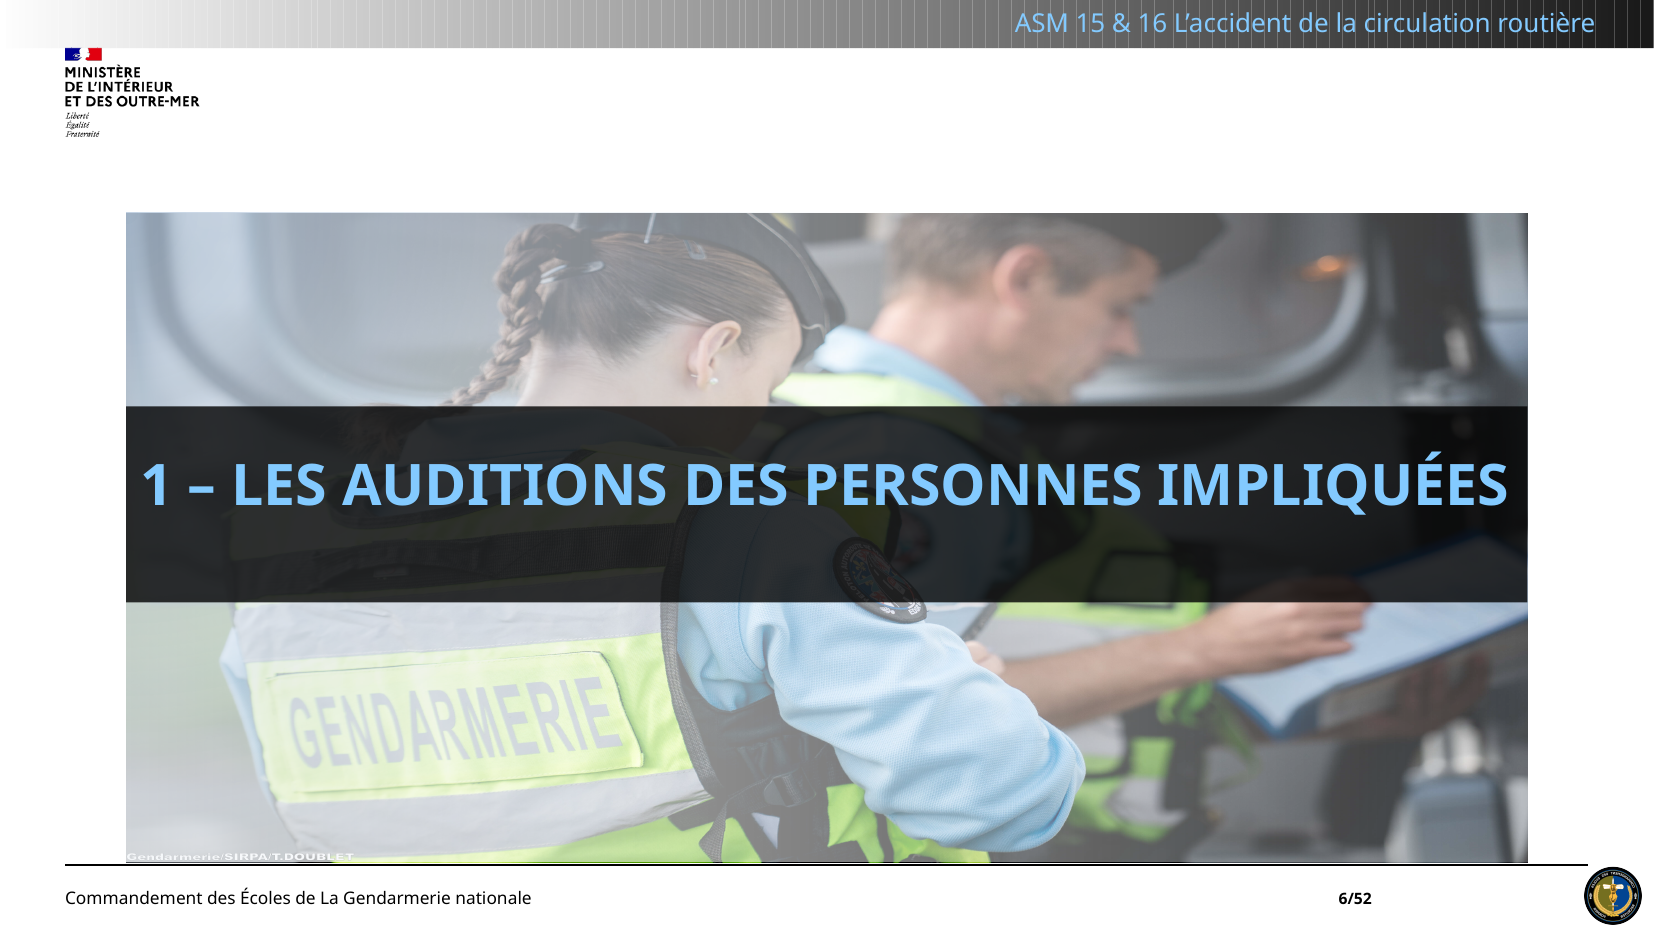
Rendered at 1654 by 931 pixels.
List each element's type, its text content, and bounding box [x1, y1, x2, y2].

text_box [126, 565, 1528, 862]
picture [1584, 862, 1642, 925]
title 1 – LES AUDITIONS DES PERSONNES IMPLIQUÉES [80, 460, 1548, 565]
text_box [126, 212, 1528, 460]
picture [65, 49, 213, 138]
